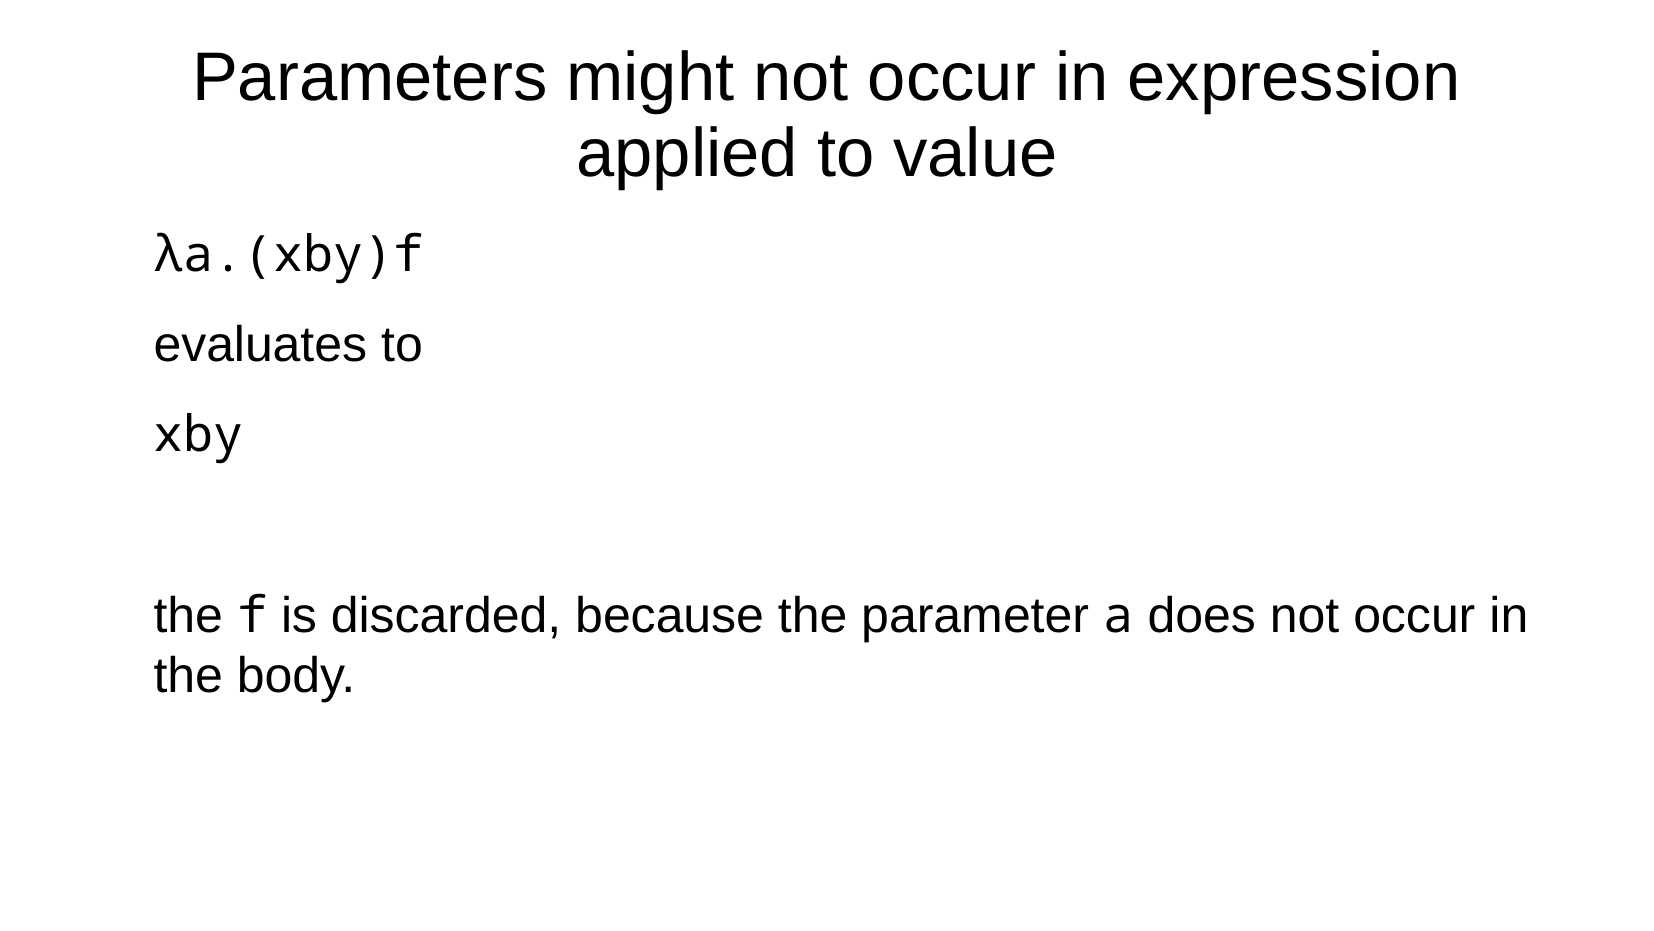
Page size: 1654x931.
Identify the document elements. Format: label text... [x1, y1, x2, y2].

title Parameters might not occur in expression applied to value [82, 37, 1571, 193]
list λa.(xby)f evaluates to xby the f is discarded, because the parameter a does not occur in the body. [82, 217, 1571, 758]
